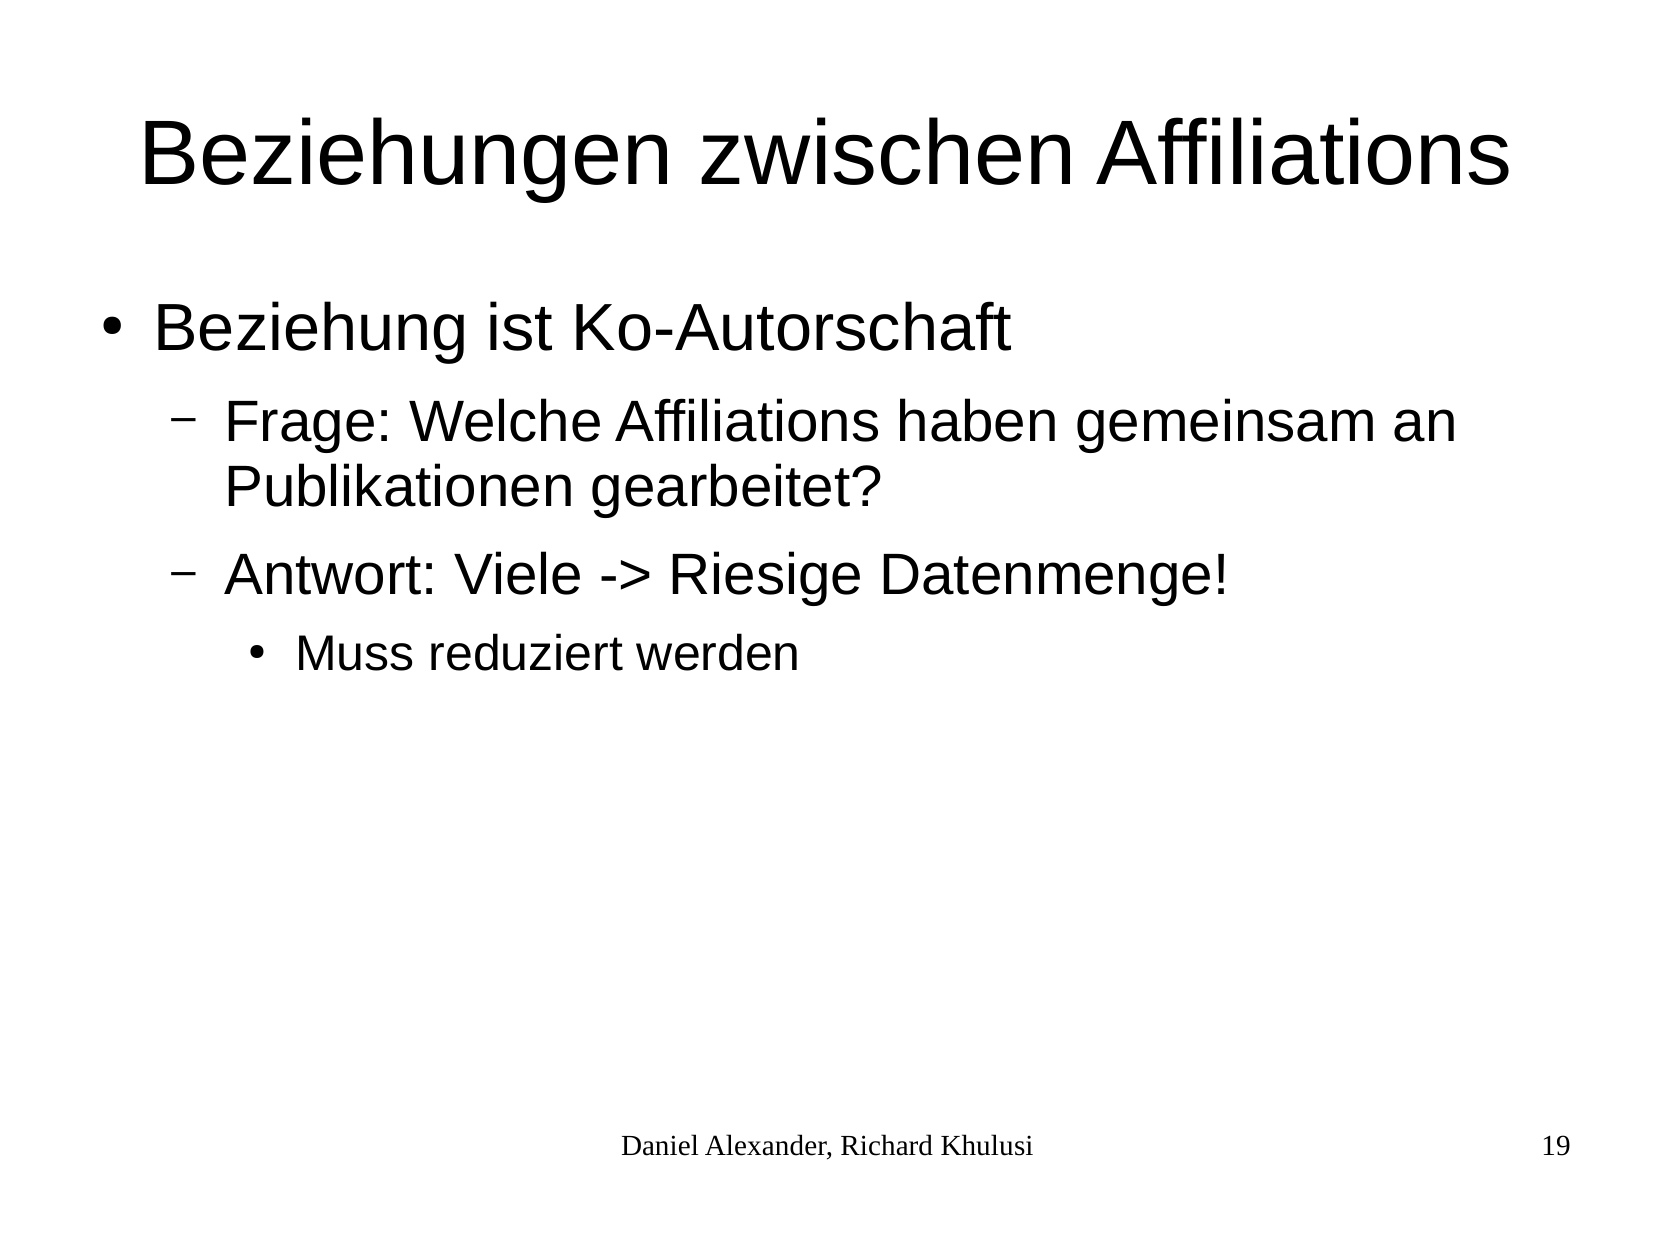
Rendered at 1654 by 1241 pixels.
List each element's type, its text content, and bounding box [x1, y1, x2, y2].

list Beziehung ist Ko-Autorschaft Frage: Welche Affiliations haben gemeinsam an Publikationen gearbeitet? Antwort: Viele -> Riesige Datenmenge! Muss reduziert werden [82, 290, 1571, 1010]
title Beziehungen zwischen Affiliations [82, 49, 1571, 257]
